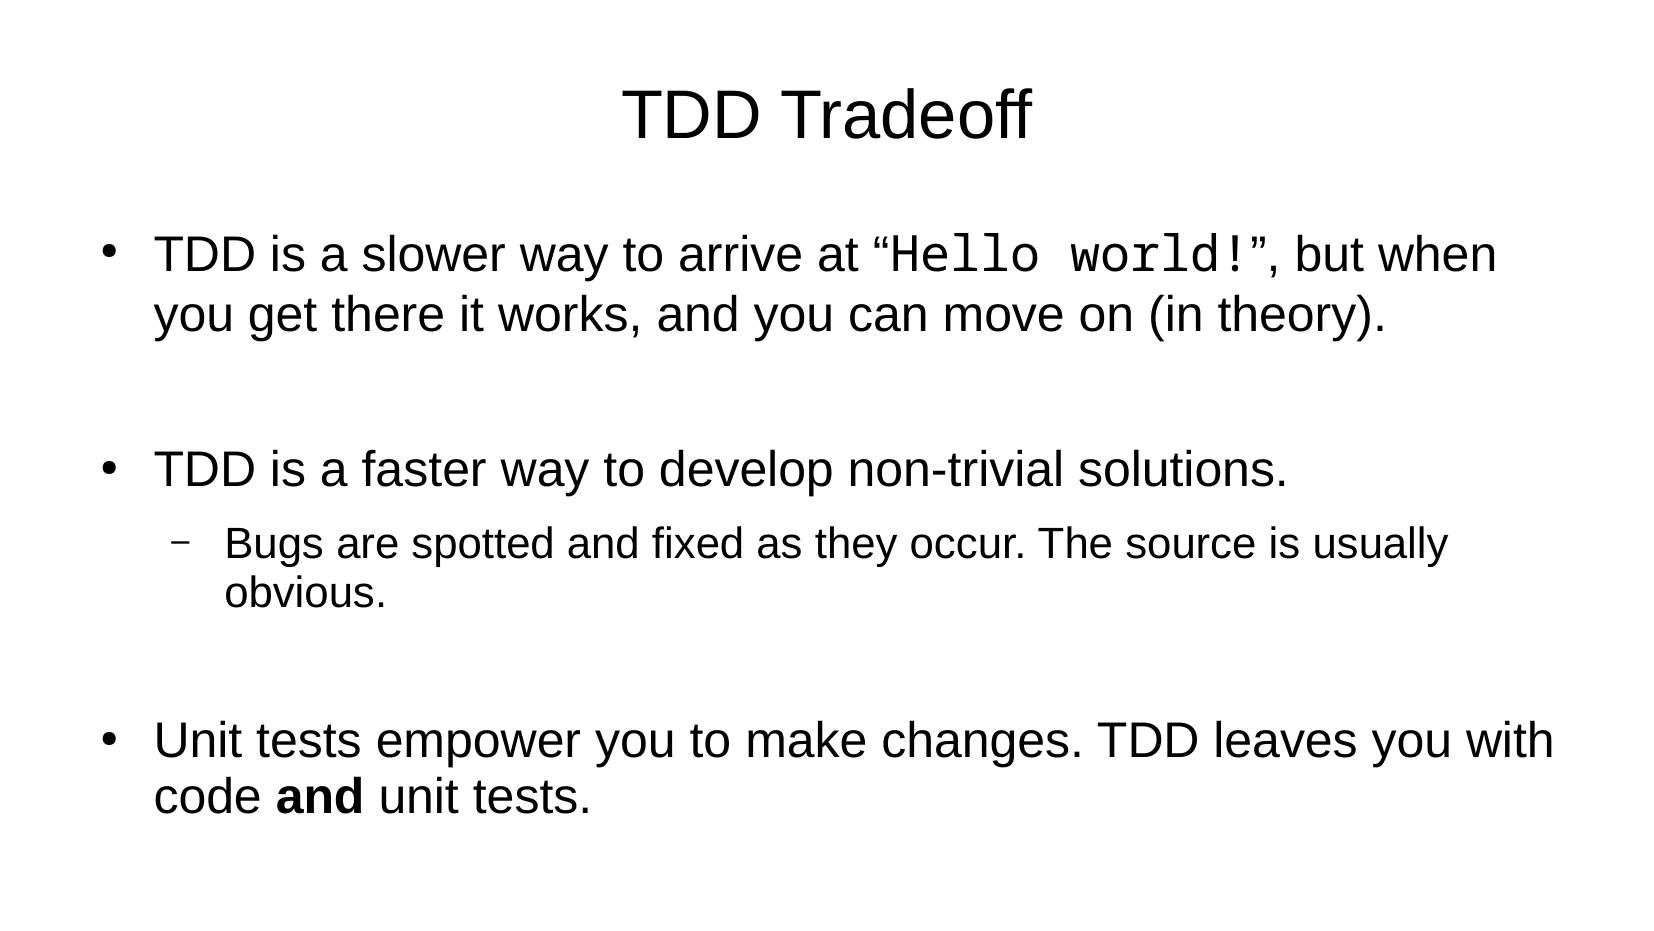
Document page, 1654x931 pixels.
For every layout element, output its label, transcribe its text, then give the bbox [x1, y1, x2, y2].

list TDD is a slower way to arrive at “Hello world!”, but when you get there it works, and you can move on (in theory). TDD is a faster way to develop non-trivial solutions. Bugs are spotted and fixed as they occur. The source is usually obvious. Unit tests empower you to make changes. TDD leaves you with code and unit tests. [82, 217, 1571, 856]
title TDD Tradeoff [82, 37, 1571, 193]
